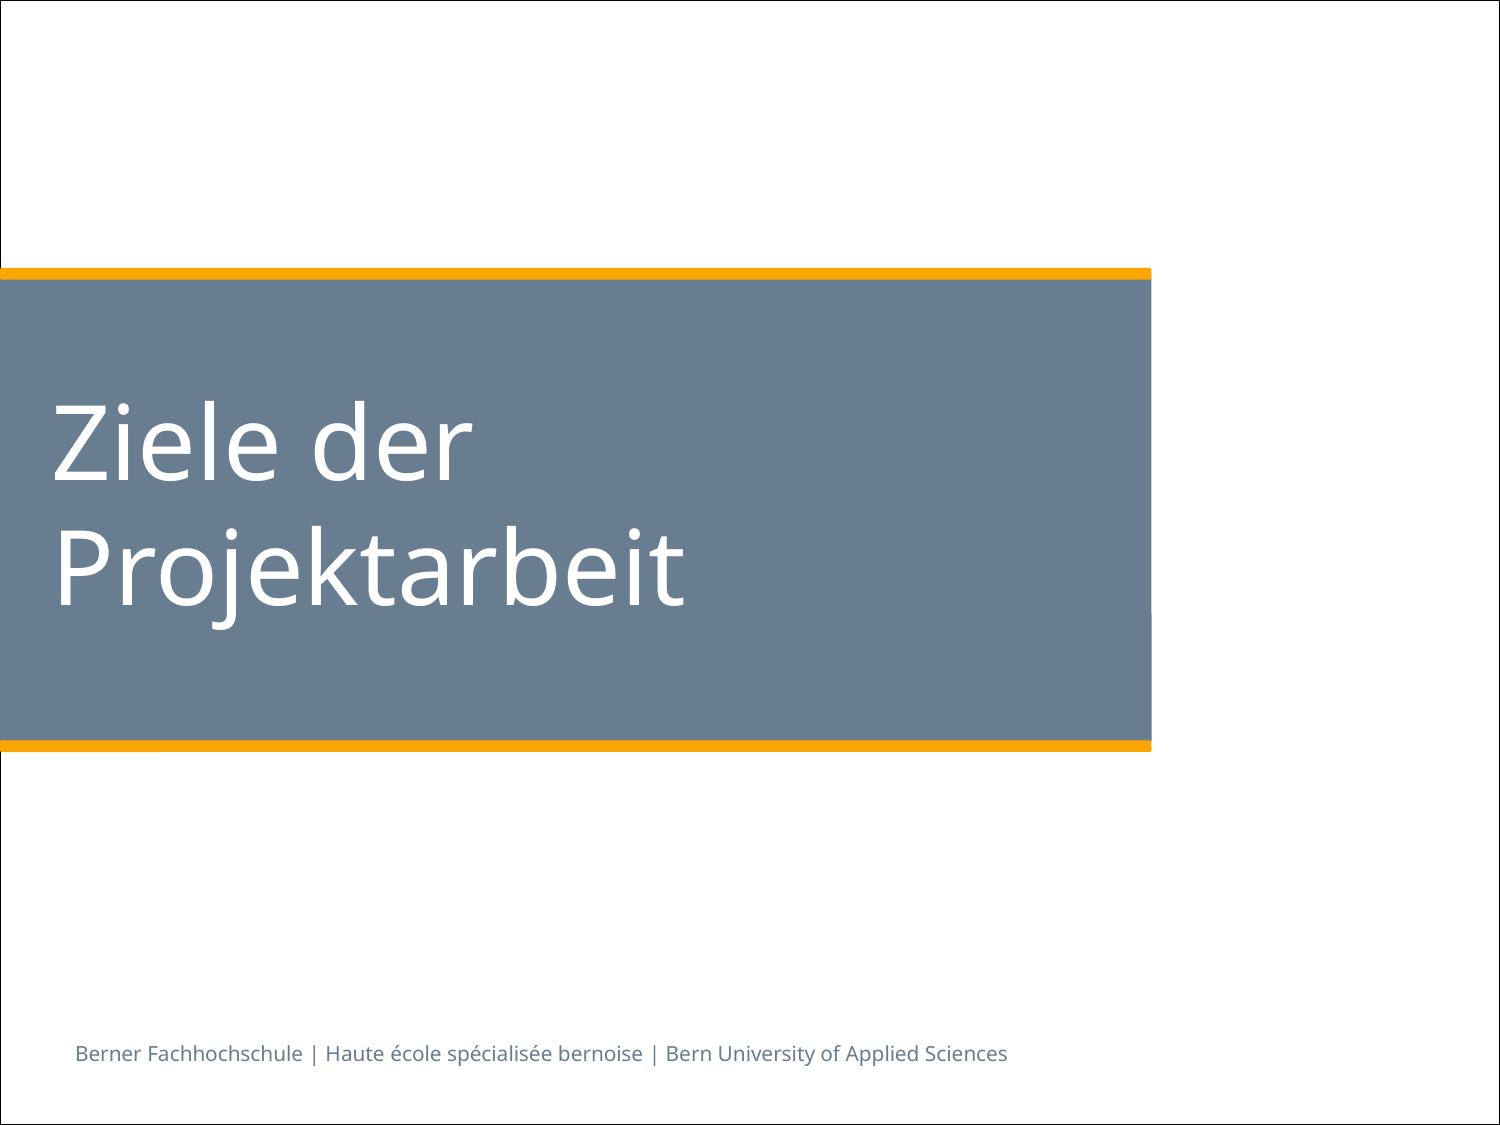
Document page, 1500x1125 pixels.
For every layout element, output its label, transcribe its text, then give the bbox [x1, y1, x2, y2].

title Ziele der Projektarbeit [51, 368, 1120, 516]
